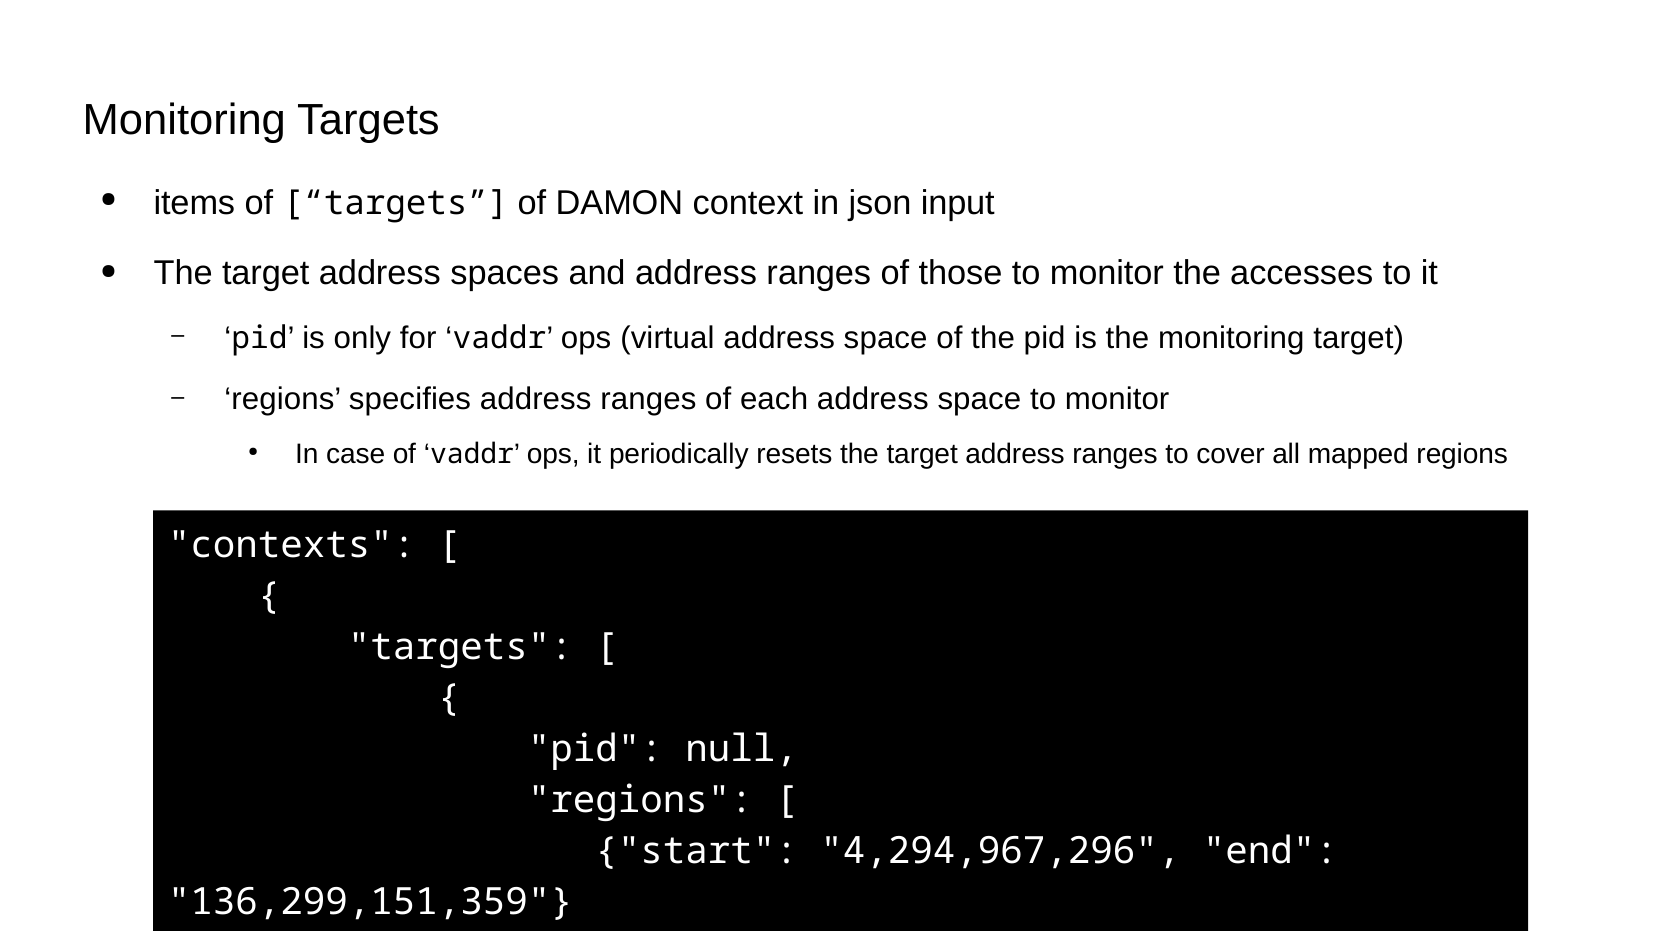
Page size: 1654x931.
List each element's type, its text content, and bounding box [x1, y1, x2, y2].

text_box "contexts": [ { "targets": [ { "pid": null, "regions": [ {"start": "4,294,967,296", "end": "136,299,151,359"} ] } ], [153, 510, 1529, 903]
title Monitoring Targets [82, 81, 1571, 157]
list items of [“targets”] of DAMON context in json input The target address spaces and address ranges of those to monitor the accesses to it ‘pid’ is only for ‘vaddr’ ops (virtual address space of the pid is the monitoring target) ‘regions’ specifies address ranges of each address space to monitor In case of ‘vaddr’ ops, it periodically resets the target address ranges to cover all mapped regions [82, 177, 1571, 833]
